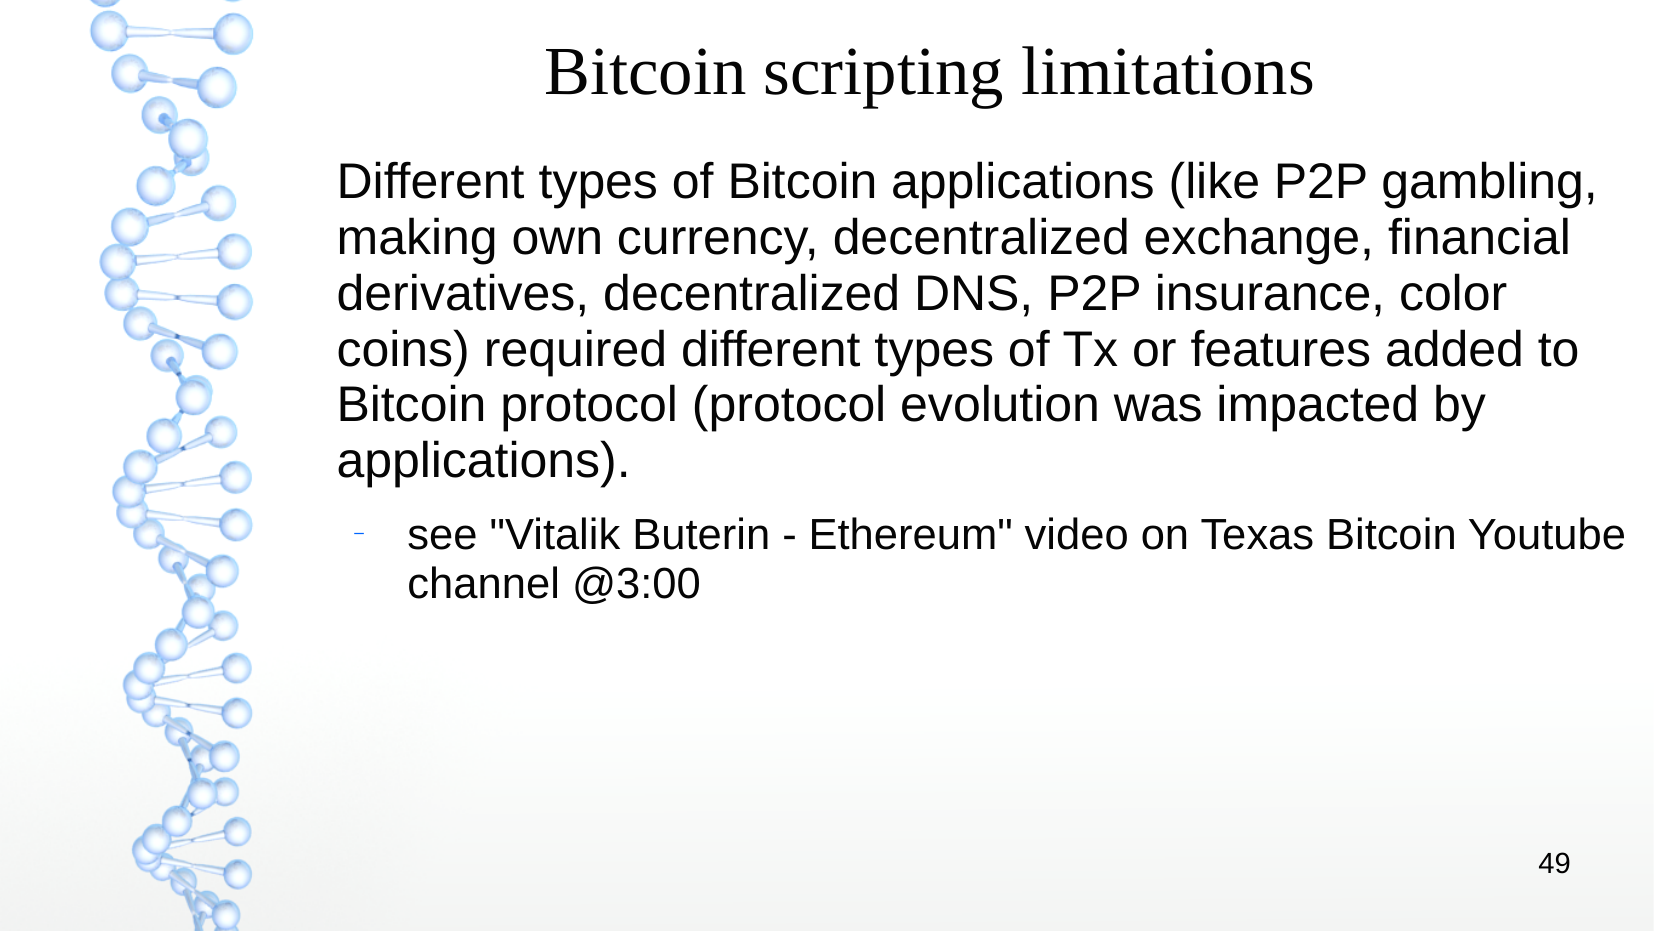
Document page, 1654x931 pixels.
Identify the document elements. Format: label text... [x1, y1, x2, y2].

title Bitcoin scripting limitations [265, 11, 1595, 130]
picture [0, 0, 1654, 931]
list Different types of Bitcoin applications (like P2P gambling, making own currency, decentralized exchange, financial derivatives, decentralized DNS, P2P insurance, color coins) required different types of Tx or features added to Bitcoin protocol (protocol evolution was impacted by applications). see "Vitalik Buterin - Ethereum" video on Texas Bitcoin Youtube channel @3:00 [265, 153, 1642, 886]
